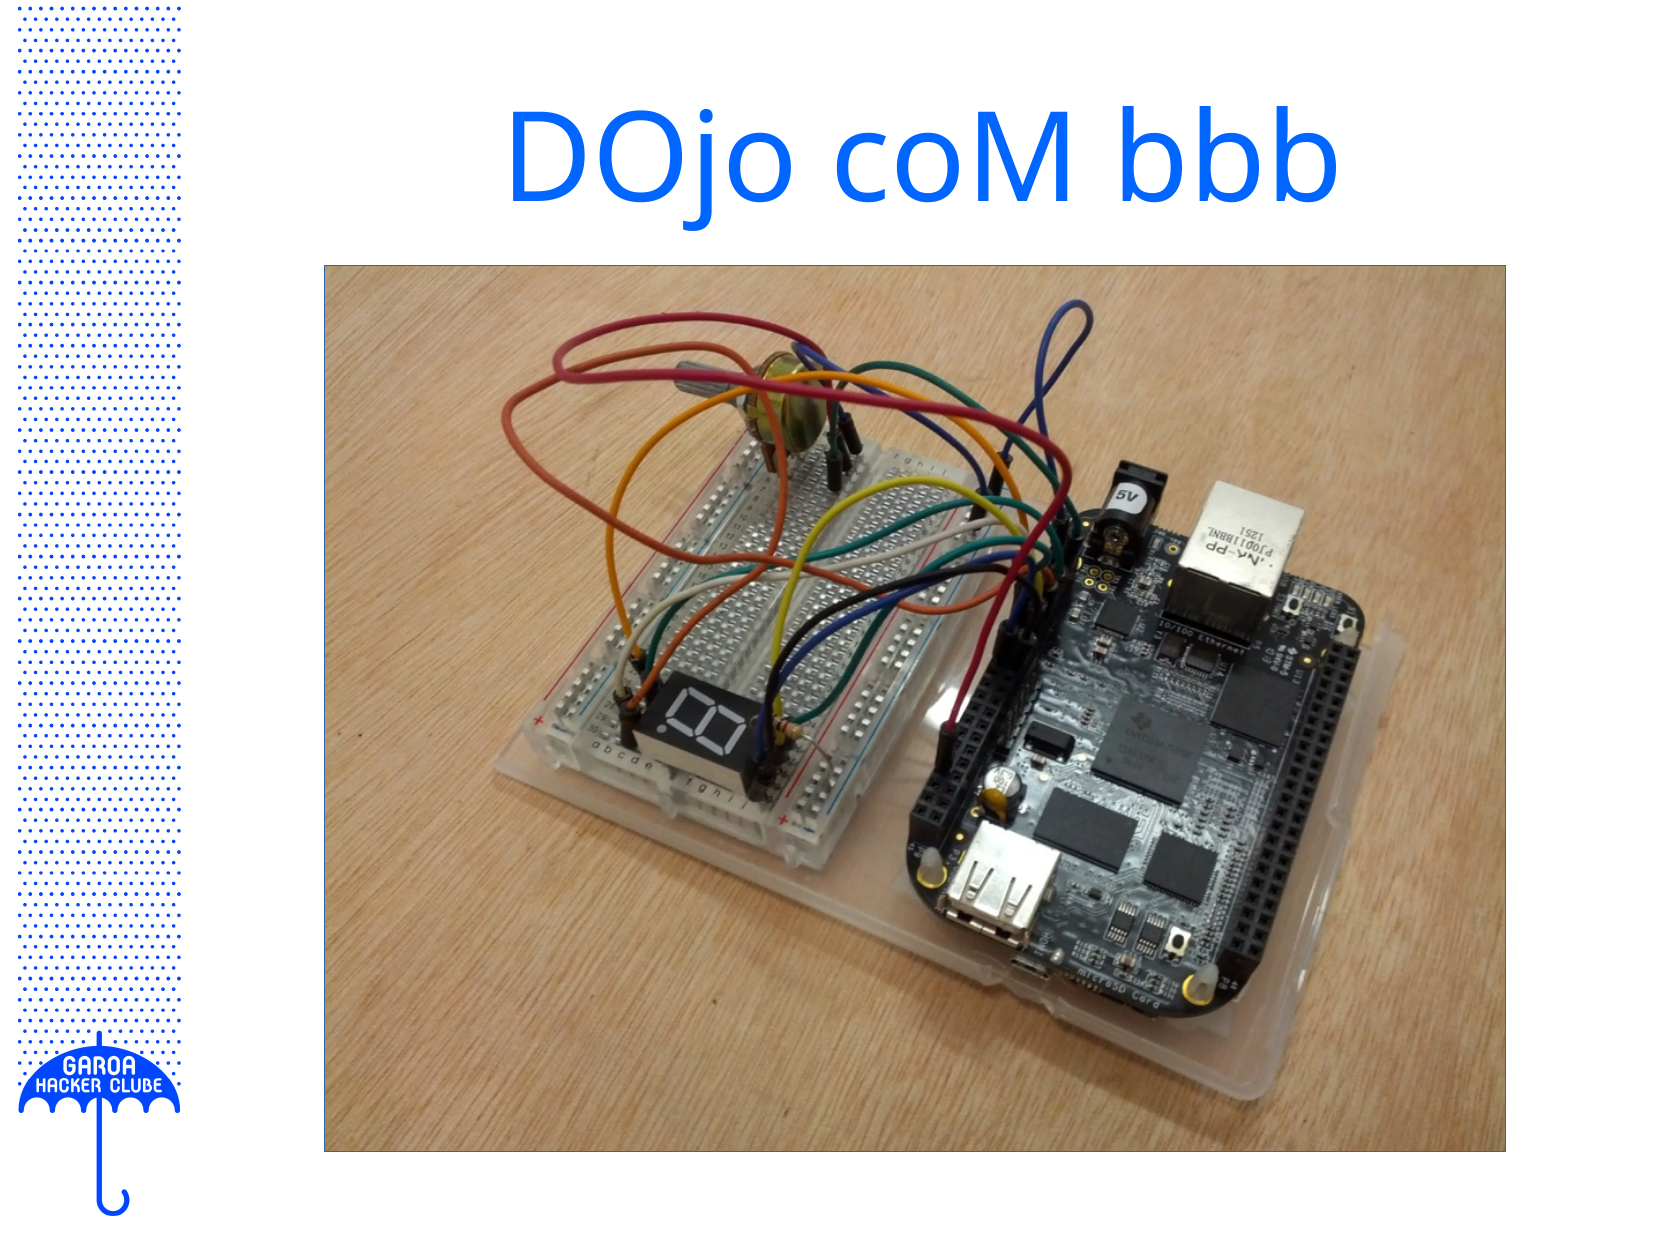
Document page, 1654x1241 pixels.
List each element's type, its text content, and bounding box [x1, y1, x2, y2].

picture [324, 265, 1506, 1152]
title DOjo coM bbb [210, 49, 1636, 257]
picture [17, 0, 181, 1216]
